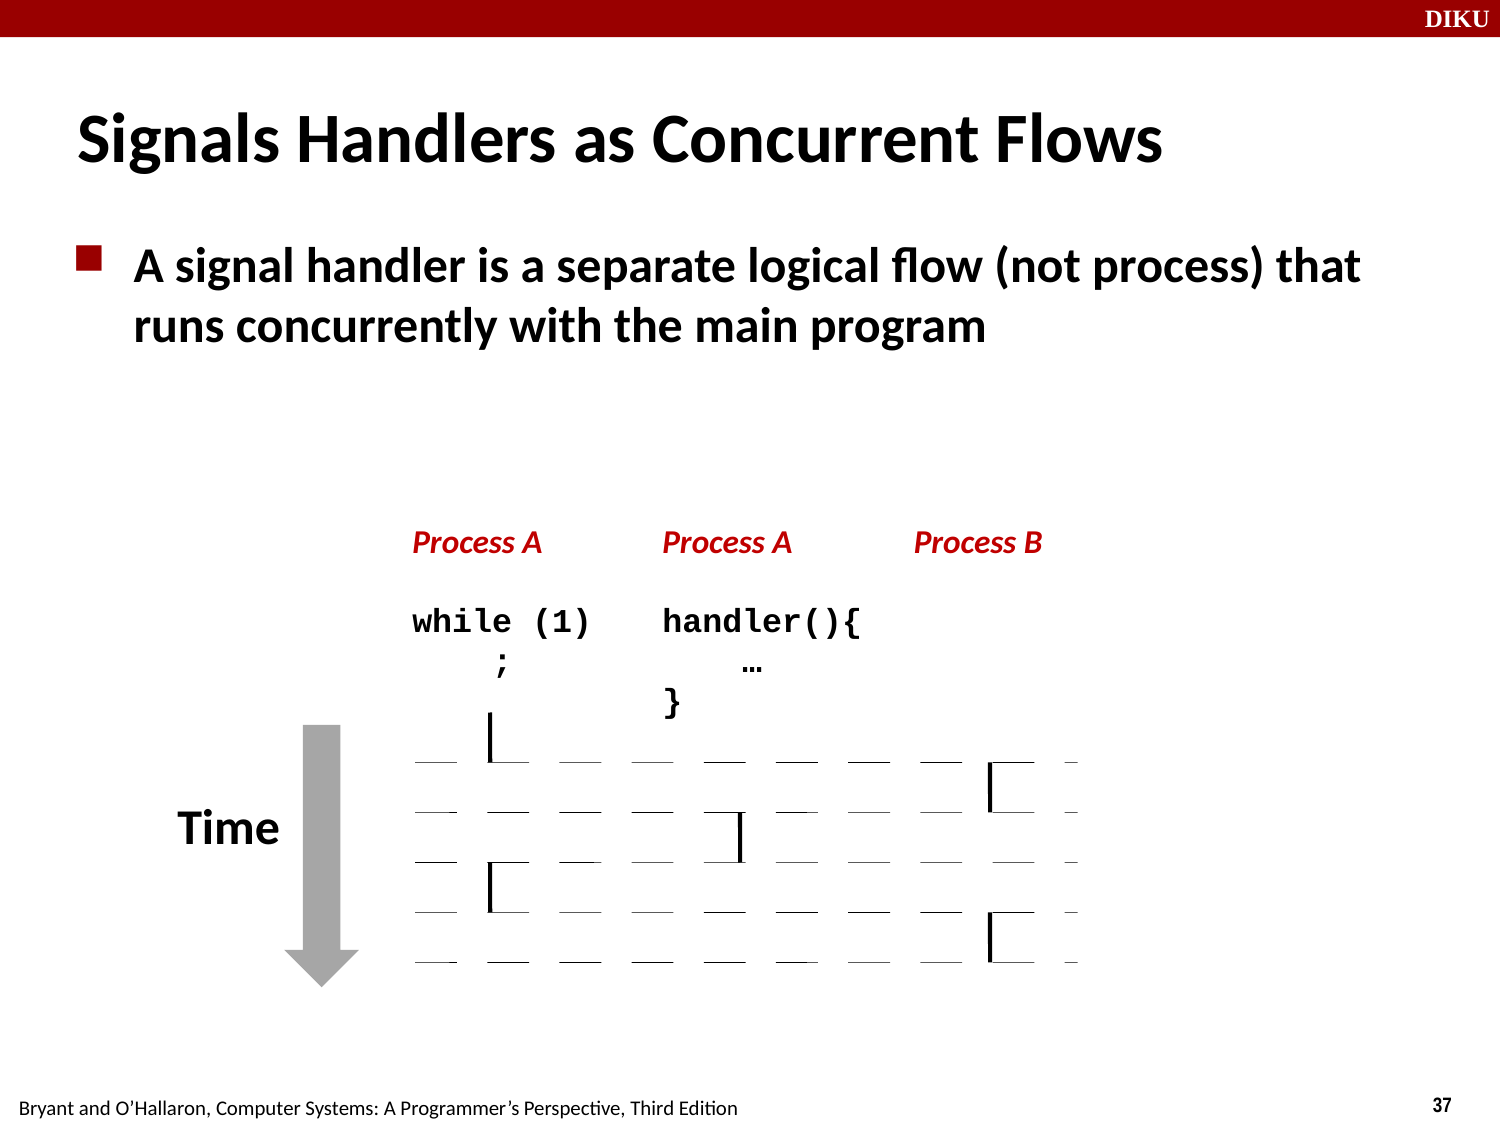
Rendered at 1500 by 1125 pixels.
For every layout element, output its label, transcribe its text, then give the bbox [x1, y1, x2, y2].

text_box Process A while (1) ; [397, 512, 608, 687]
text_box Signals Handlers as Concurrent Flows [62, 71, 1308, 197]
text_box A signal handler is a separate logical flow (not process) that runs concurrently with the main program [62, 224, 1426, 438]
text_box Process A handler(){ … } [647, 512, 878, 727]
text_box Process B [898, 512, 1058, 568]
text_box [284, 724, 359, 988]
text_box Time [162, 786, 297, 862]
